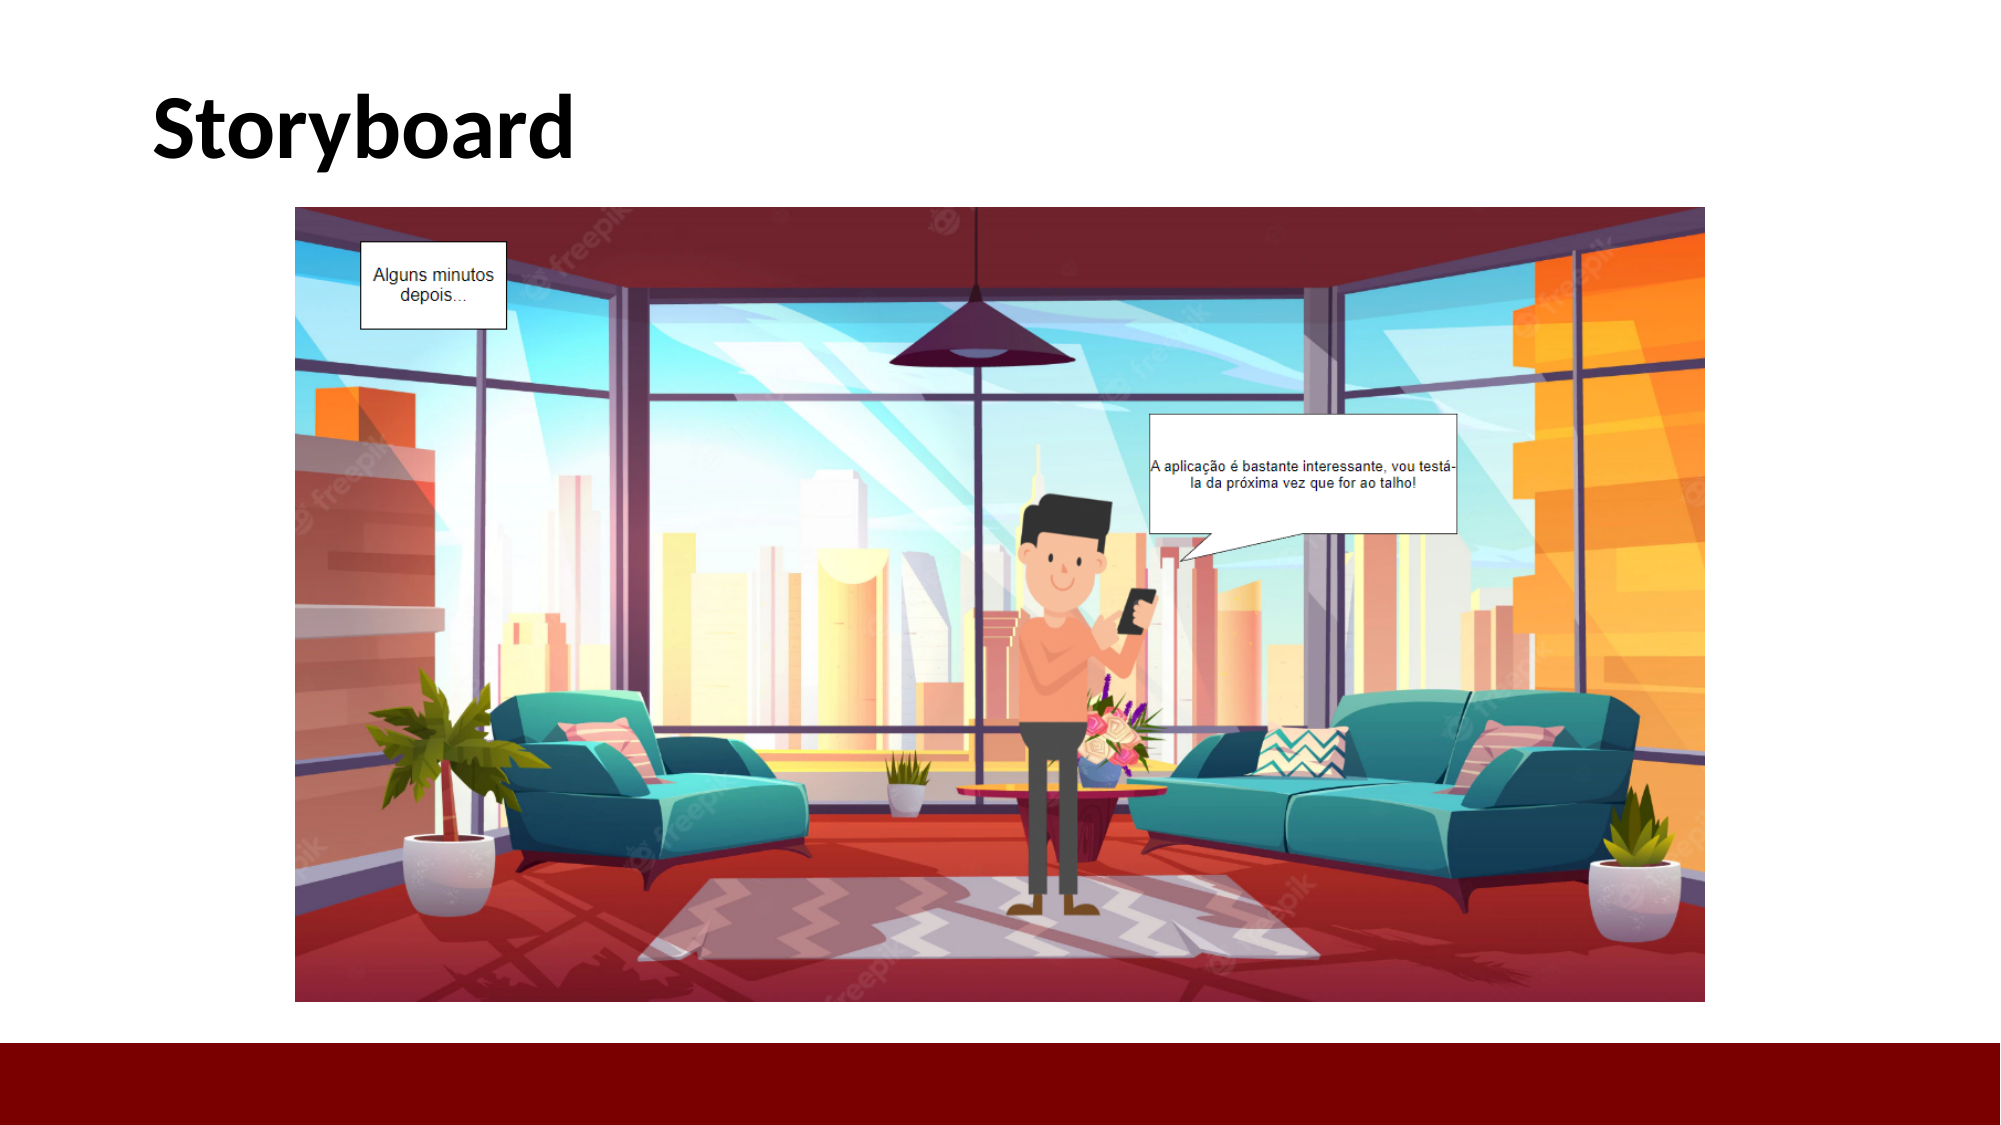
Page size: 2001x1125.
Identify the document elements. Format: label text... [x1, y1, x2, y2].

picture [295, 207, 1705, 1002]
text_box [0, 1043, 2000, 1125]
title Storyboard [137, 20, 1863, 238]
